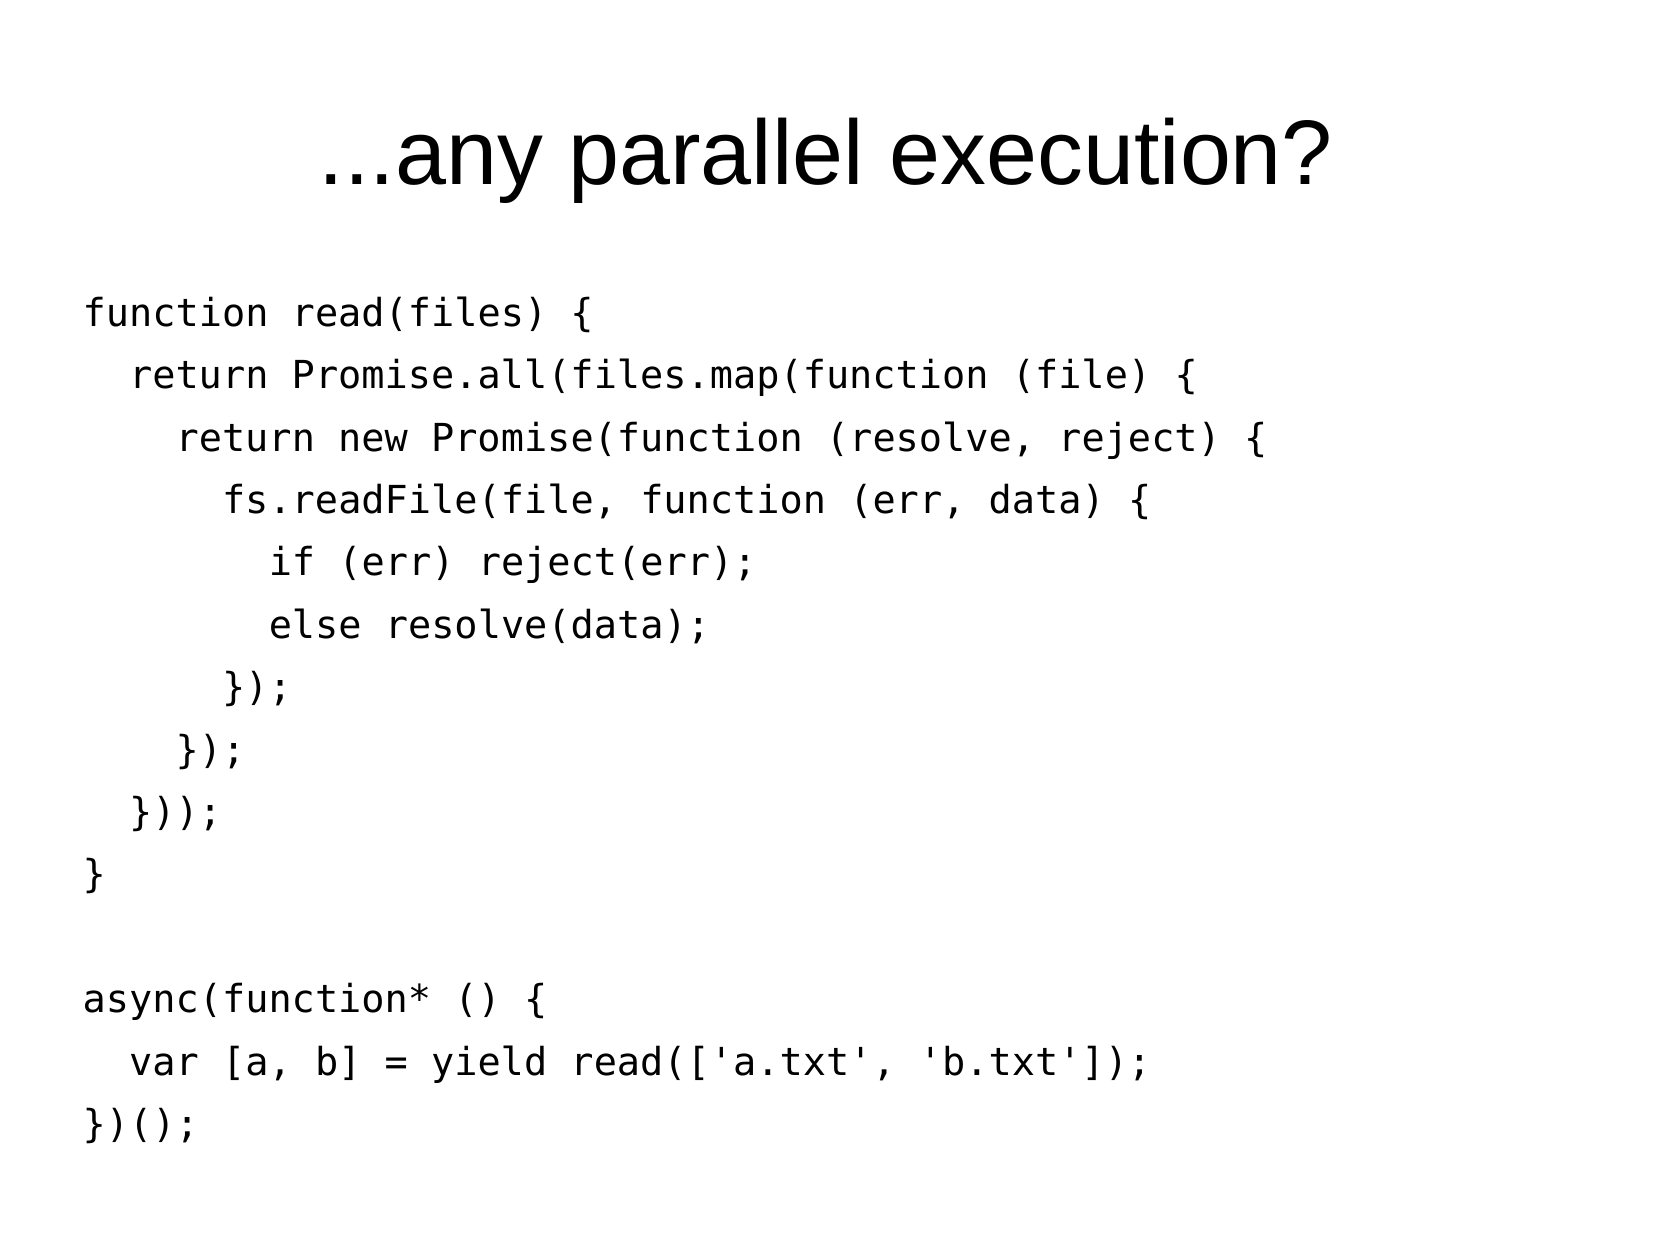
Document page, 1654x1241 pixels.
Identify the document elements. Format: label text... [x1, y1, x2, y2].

title ...any parallel execution? [82, 49, 1571, 257]
list function read(files) { return Promise.all(files.map(function (file) { return new Promise(function (resolve, reject) { fs.readFile(file, function (err, data) { if (err) reject(err); else resolve(data); }); }); })); } async(function* () { var [a, b] = yield read(['a.txt', 'b.txt']); })(); [82, 290, 1571, 1156]
